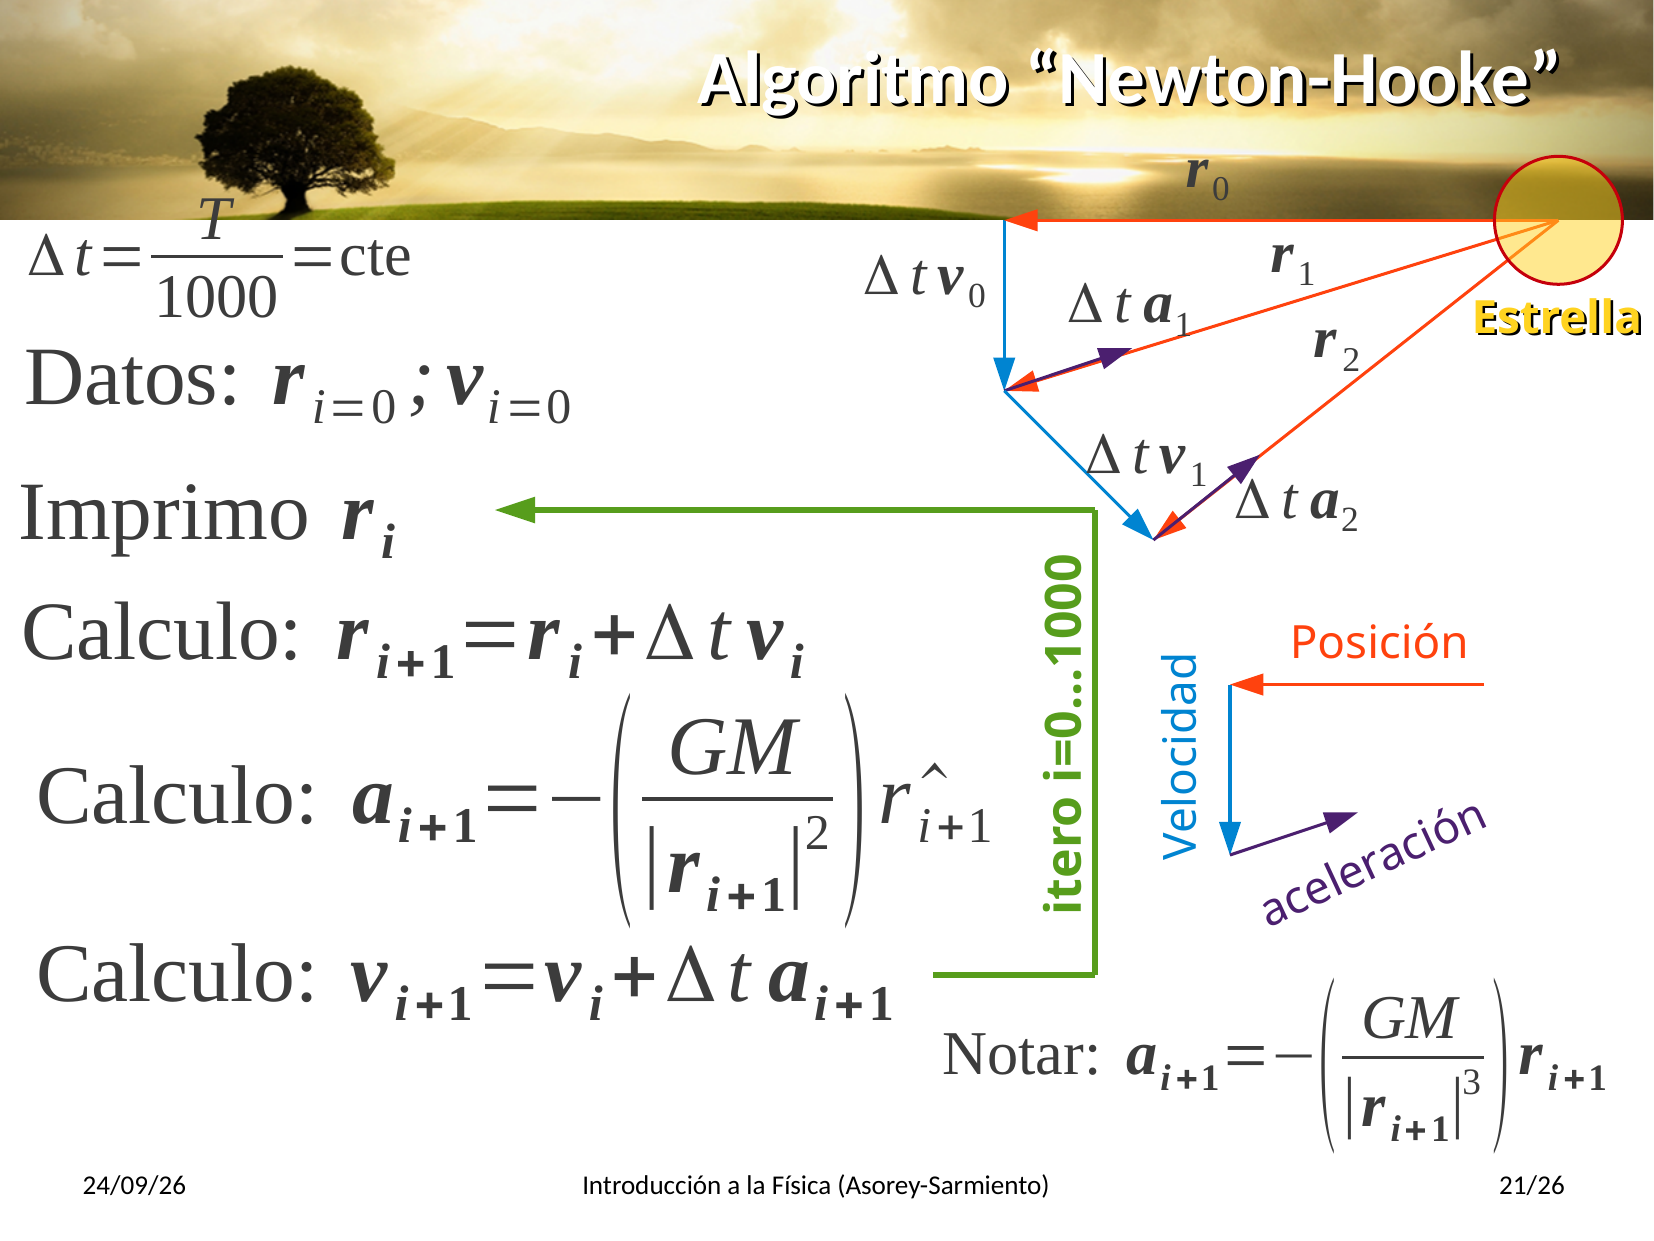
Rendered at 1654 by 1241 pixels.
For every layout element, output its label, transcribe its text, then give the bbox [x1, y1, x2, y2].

picture [0, 0, 1654, 220]
text_box Posición [1275, 601, 1477, 670]
text_box aceleración [1231, 771, 1501, 946]
text_box Velocidad [1139, 645, 1208, 875]
title Algoritmo “Newton-Hooke” [75, 19, 1564, 151]
chart [15, 183, 579, 435]
chart [1059, 270, 1201, 345]
text_box Estrella [1456, 276, 1654, 346]
chart [1225, 465, 1369, 541]
text_box [1494, 156, 1623, 285]
chart [1174, 135, 1240, 209]
chart [15, 585, 999, 1031]
chart [1076, 420, 1216, 495]
chart [855, 241, 995, 316]
chart [1301, 305, 1369, 379]
chart [933, 975, 1614, 1158]
text_box itero i=0...1000 [1020, 547, 1094, 931]
chart [1259, 220, 1324, 294]
chart [10, 465, 406, 570]
